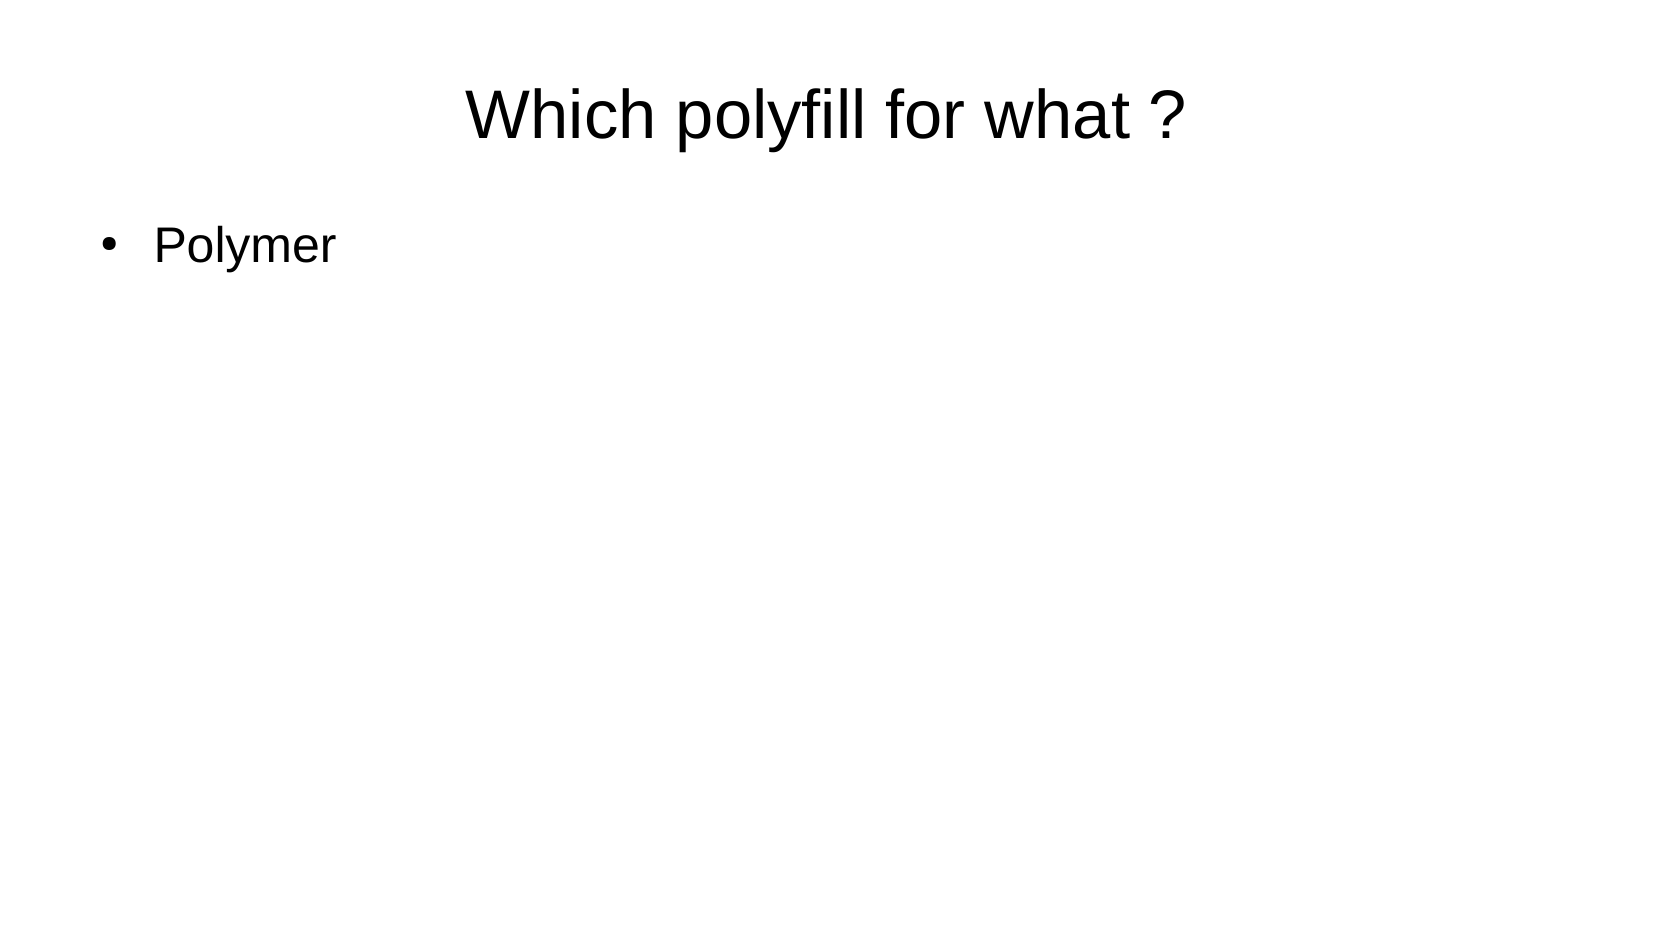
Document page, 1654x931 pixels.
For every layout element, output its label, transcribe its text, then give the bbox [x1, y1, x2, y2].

list Polymer [82, 217, 1571, 758]
title Which polyfill for what ? [82, 37, 1571, 193]
